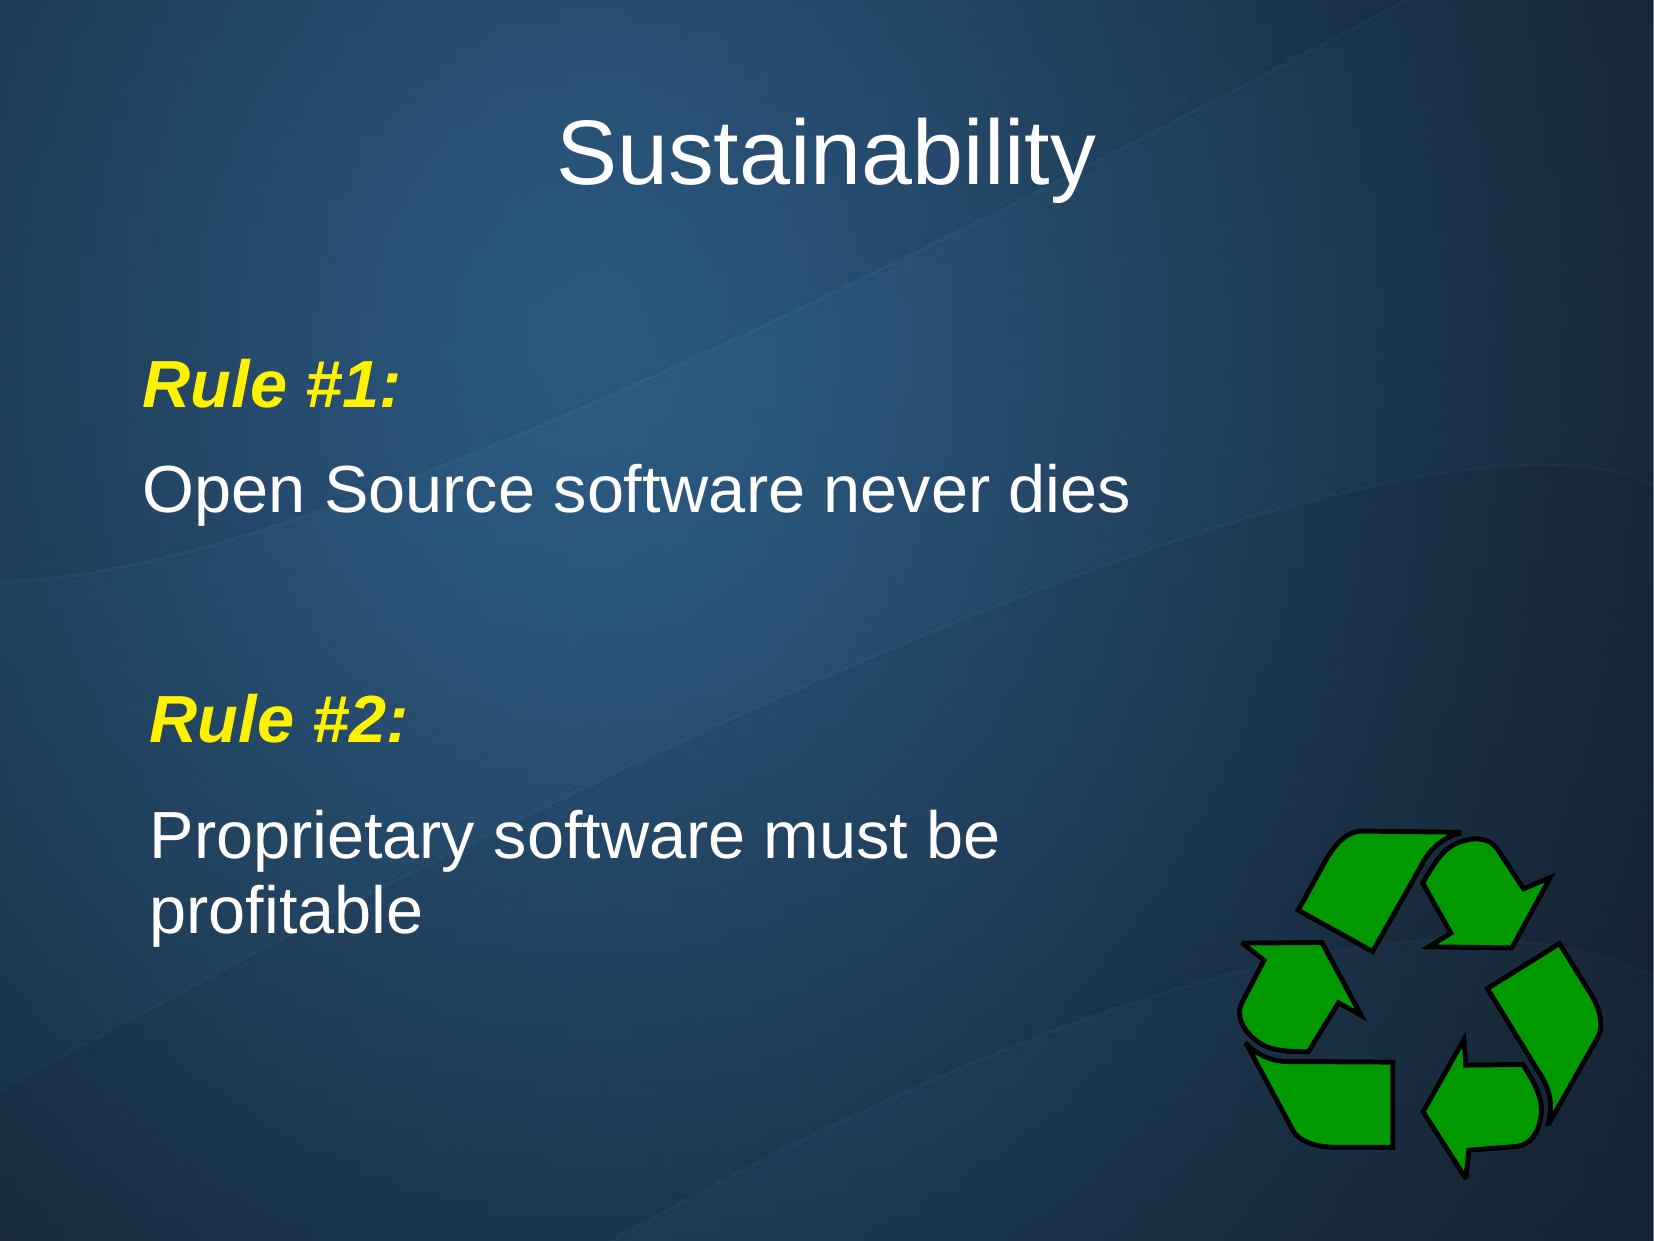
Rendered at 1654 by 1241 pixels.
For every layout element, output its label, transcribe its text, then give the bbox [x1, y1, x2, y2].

title Sustainability [82, 49, 1571, 257]
list Rule #1: Open Source software never dies [142, 347, 1280, 577]
text_box Rule #2: Proprietary software must be profitable [135, 675, 1081, 1098]
picture [0, 0, 1654, 1241]
